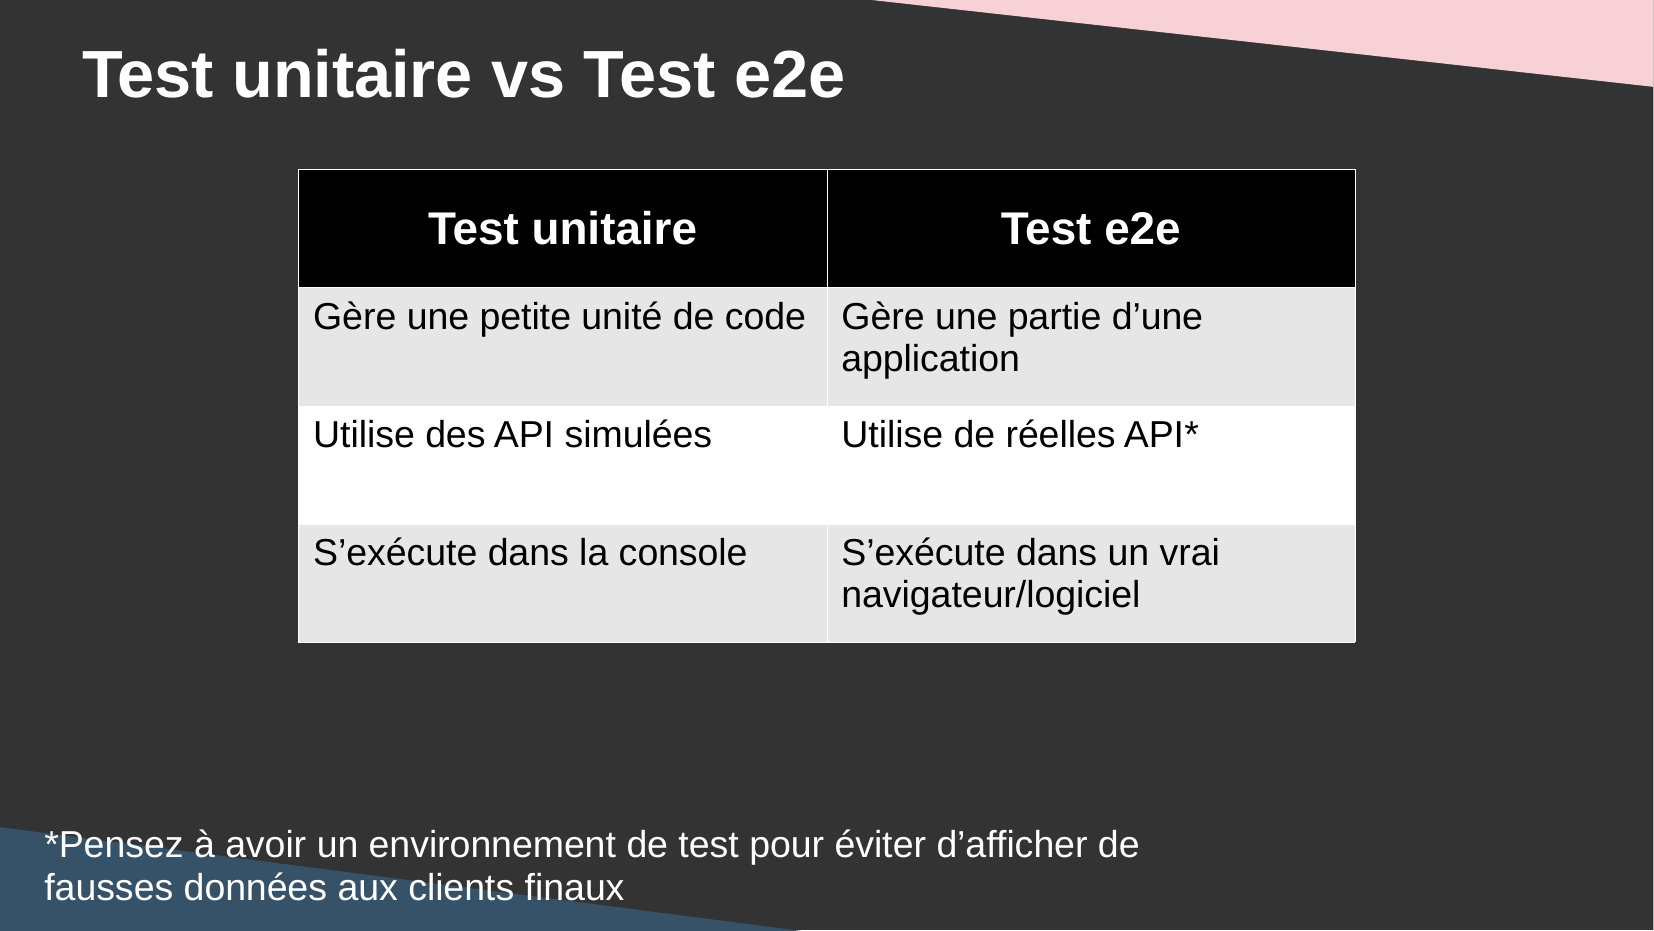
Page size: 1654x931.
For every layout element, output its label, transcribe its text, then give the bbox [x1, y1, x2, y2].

text_box [0, 827, 802, 931]
text_box [871, 0, 1654, 87]
table_cell Gère une petite unité de code [299, 288, 827, 406]
table_cell S’exécute dans un vrai navigateur/logiciel [828, 525, 1355, 642]
table_cell Utilise des API simulées [299, 407, 827, 524]
table_cell Utilise de réelles API* [828, 407, 1355, 524]
title Test unitaire vs Test e2e [82, 37, 1571, 122]
table_cell S’exécute dans la console [299, 525, 827, 642]
text_box *Pensez à avoir un environnement de test pour éviter d’afficher de fausses données aux clients finaux [29, 816, 1241, 916]
table_header Test e2e [828, 170, 1355, 287]
table_cell Gère une partie d’une application [828, 288, 1355, 406]
table_header Test unitaire [299, 170, 827, 287]
